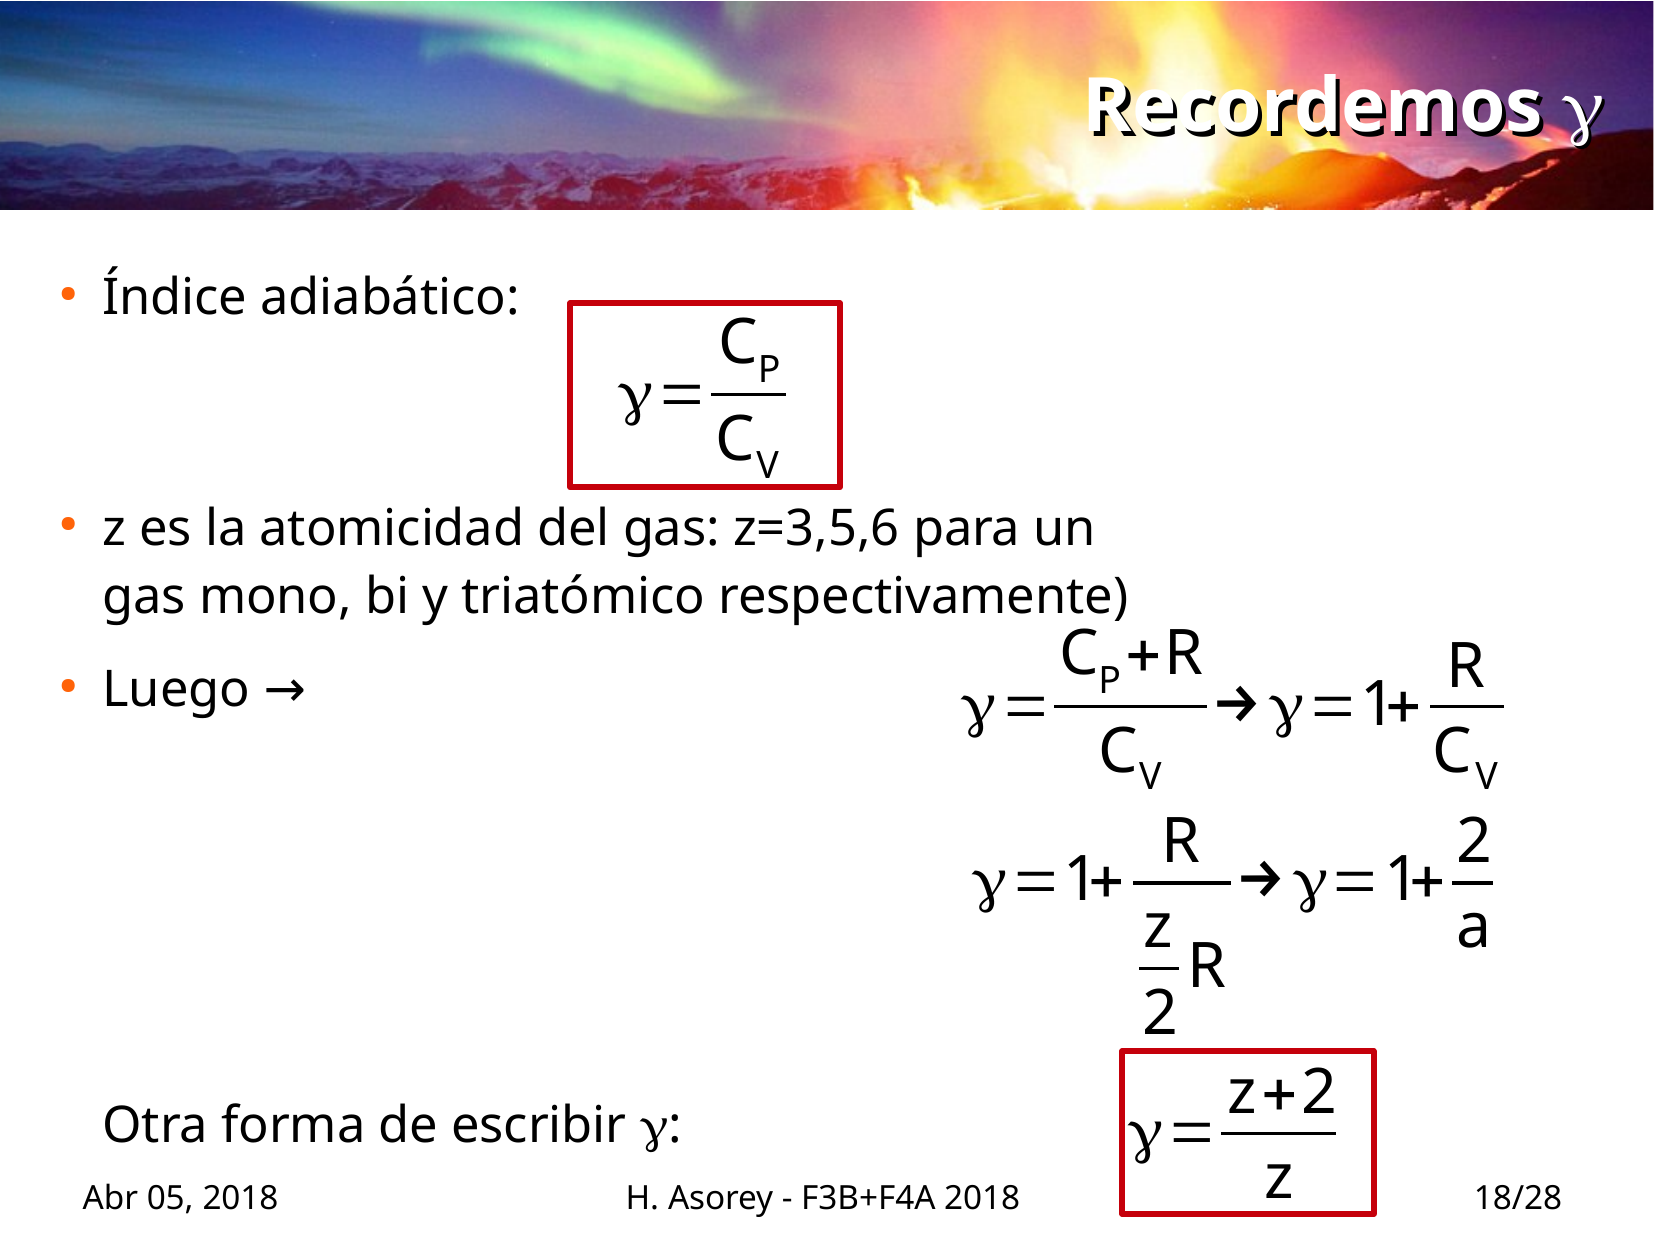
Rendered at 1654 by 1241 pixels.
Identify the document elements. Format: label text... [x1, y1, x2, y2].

chart [608, 303, 796, 488]
title Recordemos g [45, 15, 1606, 191]
chart [952, 615, 1513, 1214]
picture [0, 1, 1654, 210]
list Índice adiabático: z es la atomicidad del gas: z=3,5,6 para un gas mono, bi y triatómico respectivamente) Luego → Otra forma de escribir g: [45, 260, 1606, 1161]
